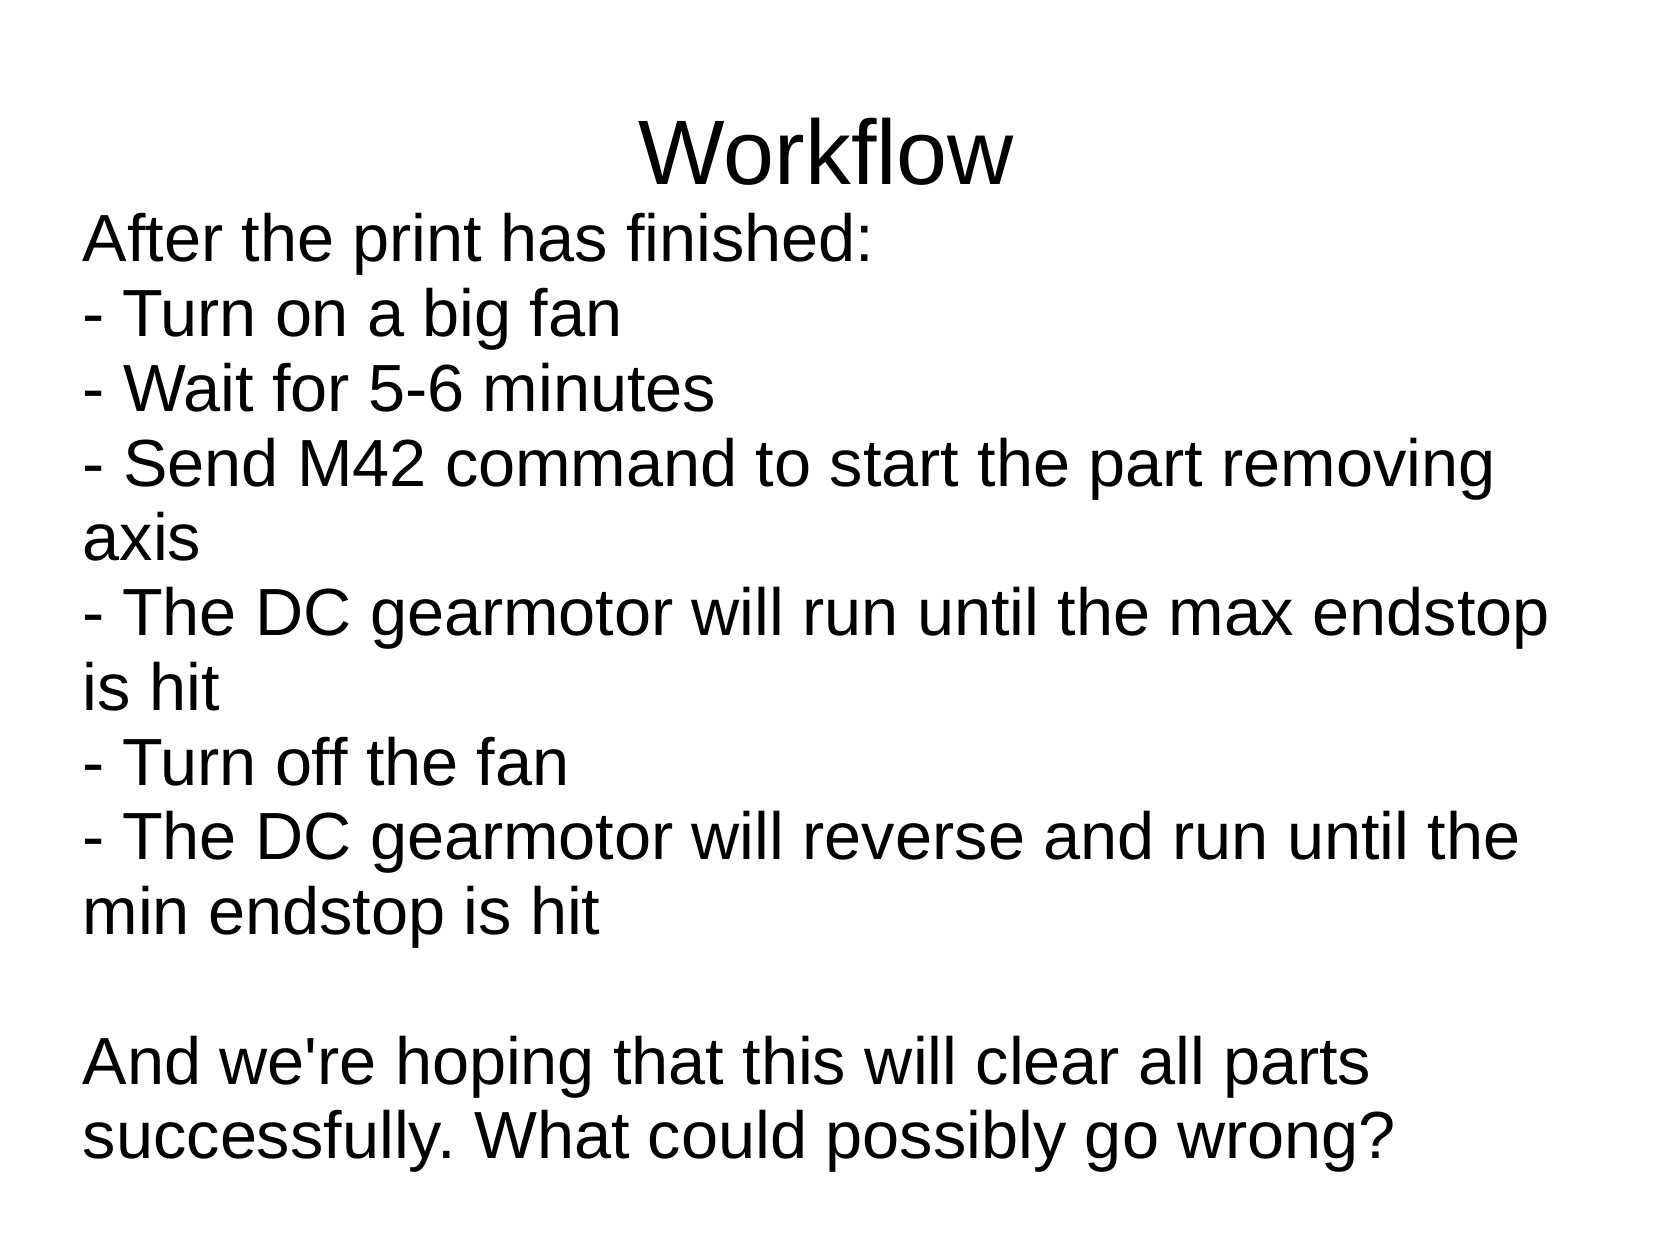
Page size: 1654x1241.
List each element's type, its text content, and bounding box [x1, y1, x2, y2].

subtitle After the print has finished: - Turn on a big fan - Wait for 5-6 minutes - Send M42 command to start the part removing axis - The DC gearmotor will run until the max endstop is hit - Turn off the fan - The DC gearmotor will reverse and run until the min endstop is hit And we're hoping that this will clear all parts successfully. What could possibly go wrong? [82, 126, 1571, 1174]
title Workflow [82, 49, 1571, 126]
